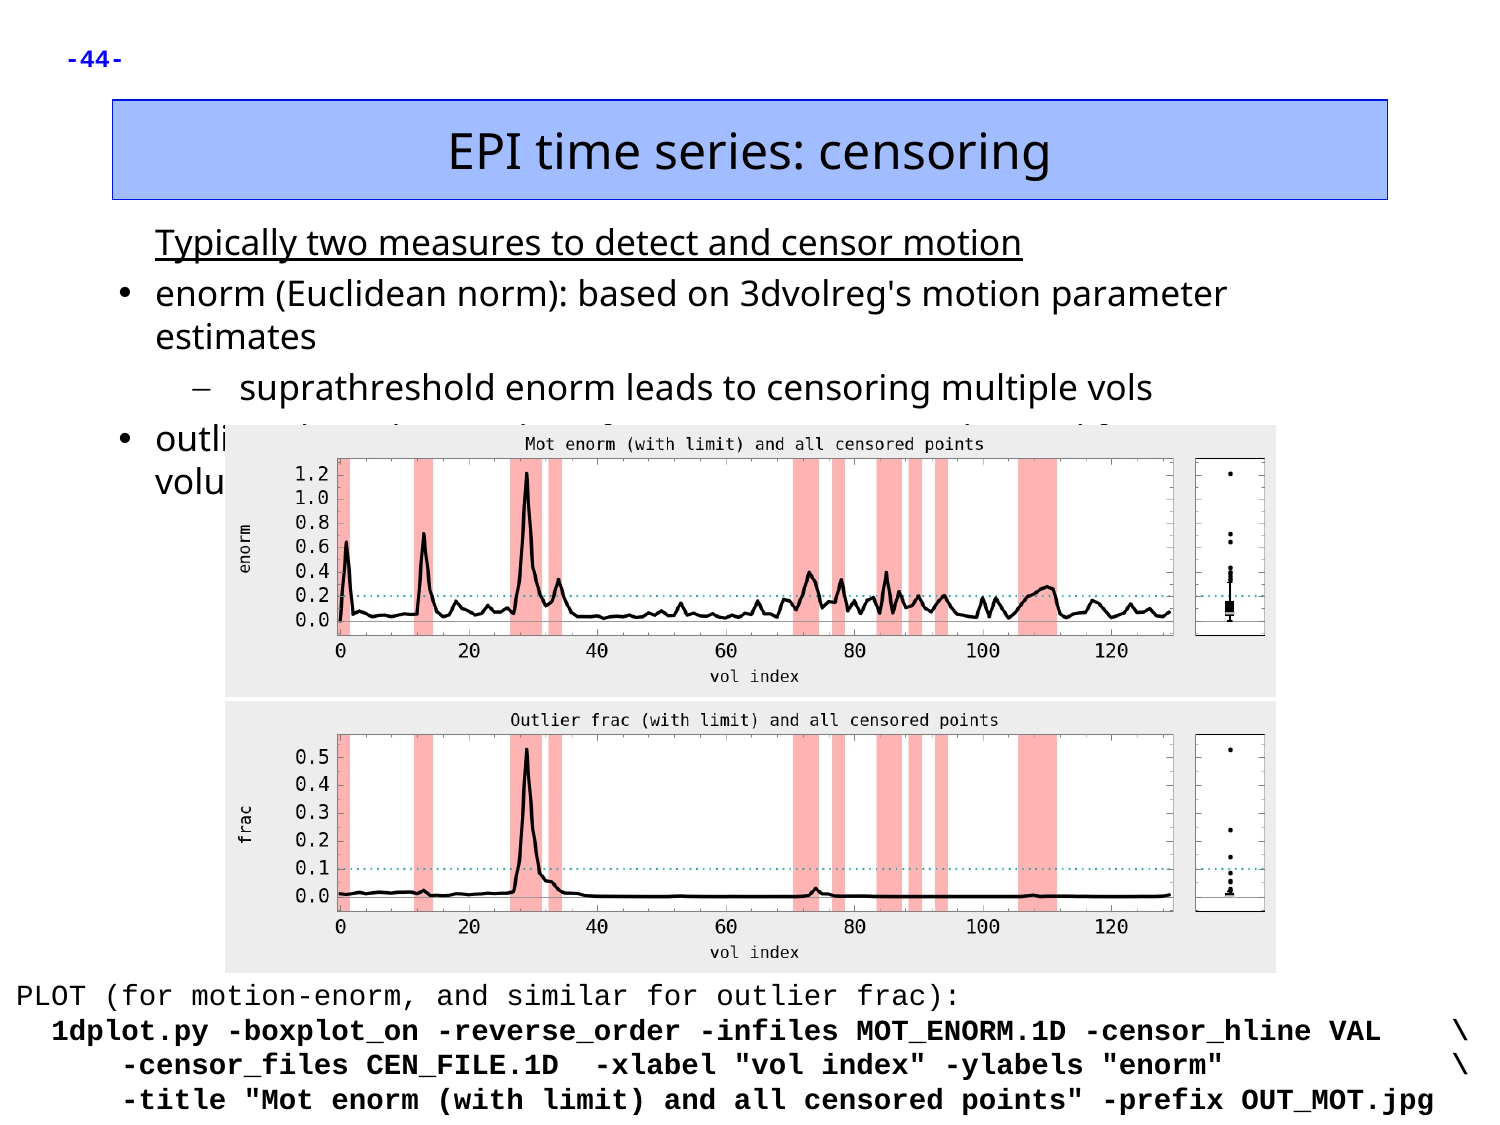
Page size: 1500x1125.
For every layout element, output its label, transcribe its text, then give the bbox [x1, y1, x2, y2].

picture [225, 425, 1276, 697]
text_box PLOT (for motion-enorm, and similar for outlier frac): 1dplot.py -boxplot_on -reverse_order -infiles MOT_ENORM.1D -censor_hline VAL \ -censor_files CEN_FILE.1D -xlabel "vol index" -ylabels "enorm" \ -title "Mot enorm (with limit) and all censored points" -prefix OUT_MOT.jpg [0, 966, 1500, 1125]
text_box Typically two measures to detect and censor motion enorm (Euclidean norm): based on 3dvolreg's motion parameter estimates suprathreshold enorm leads to censoring multiple vols outliers: based on outliers from time series trends (total fraction in volume) [102, 212, 1396, 316]
picture [225, 701, 1276, 973]
text_box EPI time series: censoring [112, 99, 1388, 200]
